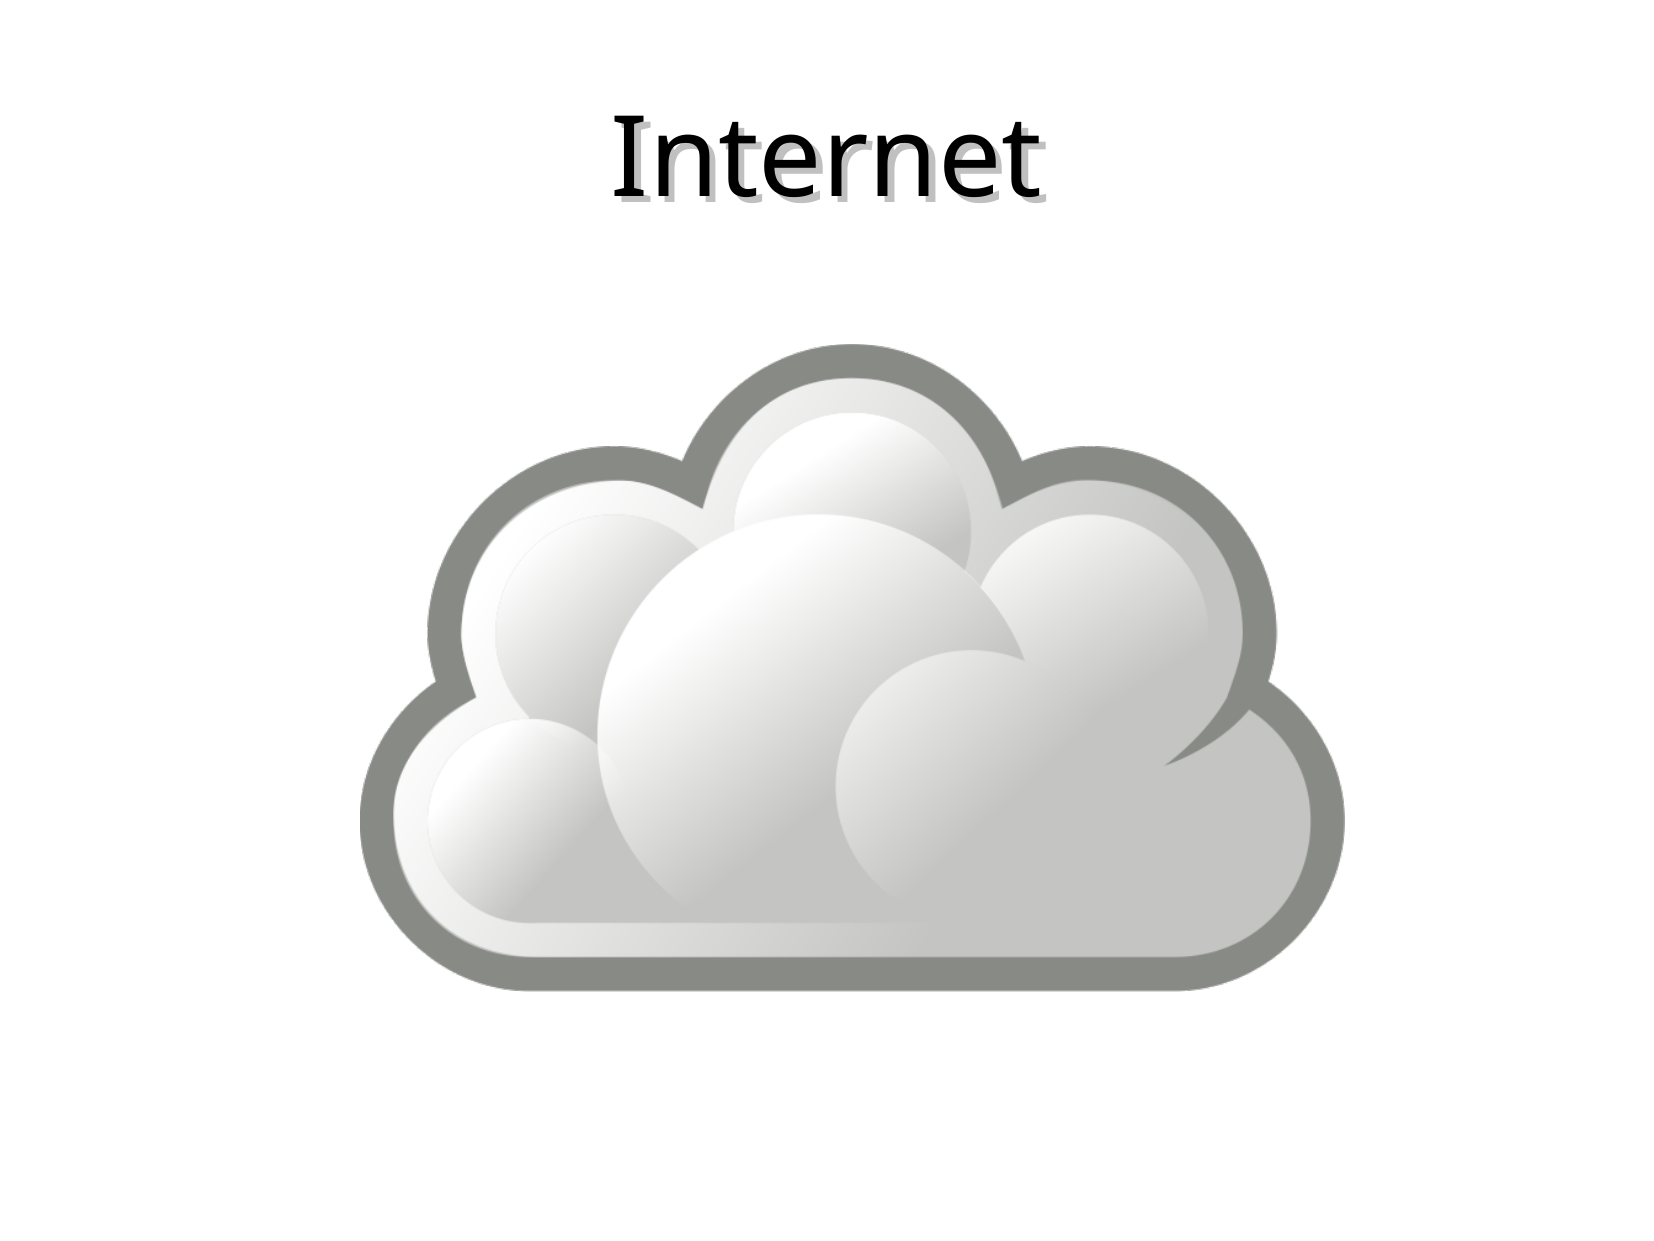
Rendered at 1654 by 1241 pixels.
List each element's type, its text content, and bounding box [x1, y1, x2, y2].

title Internet [82, 49, 1571, 257]
picture [360, 344, 1345, 992]
